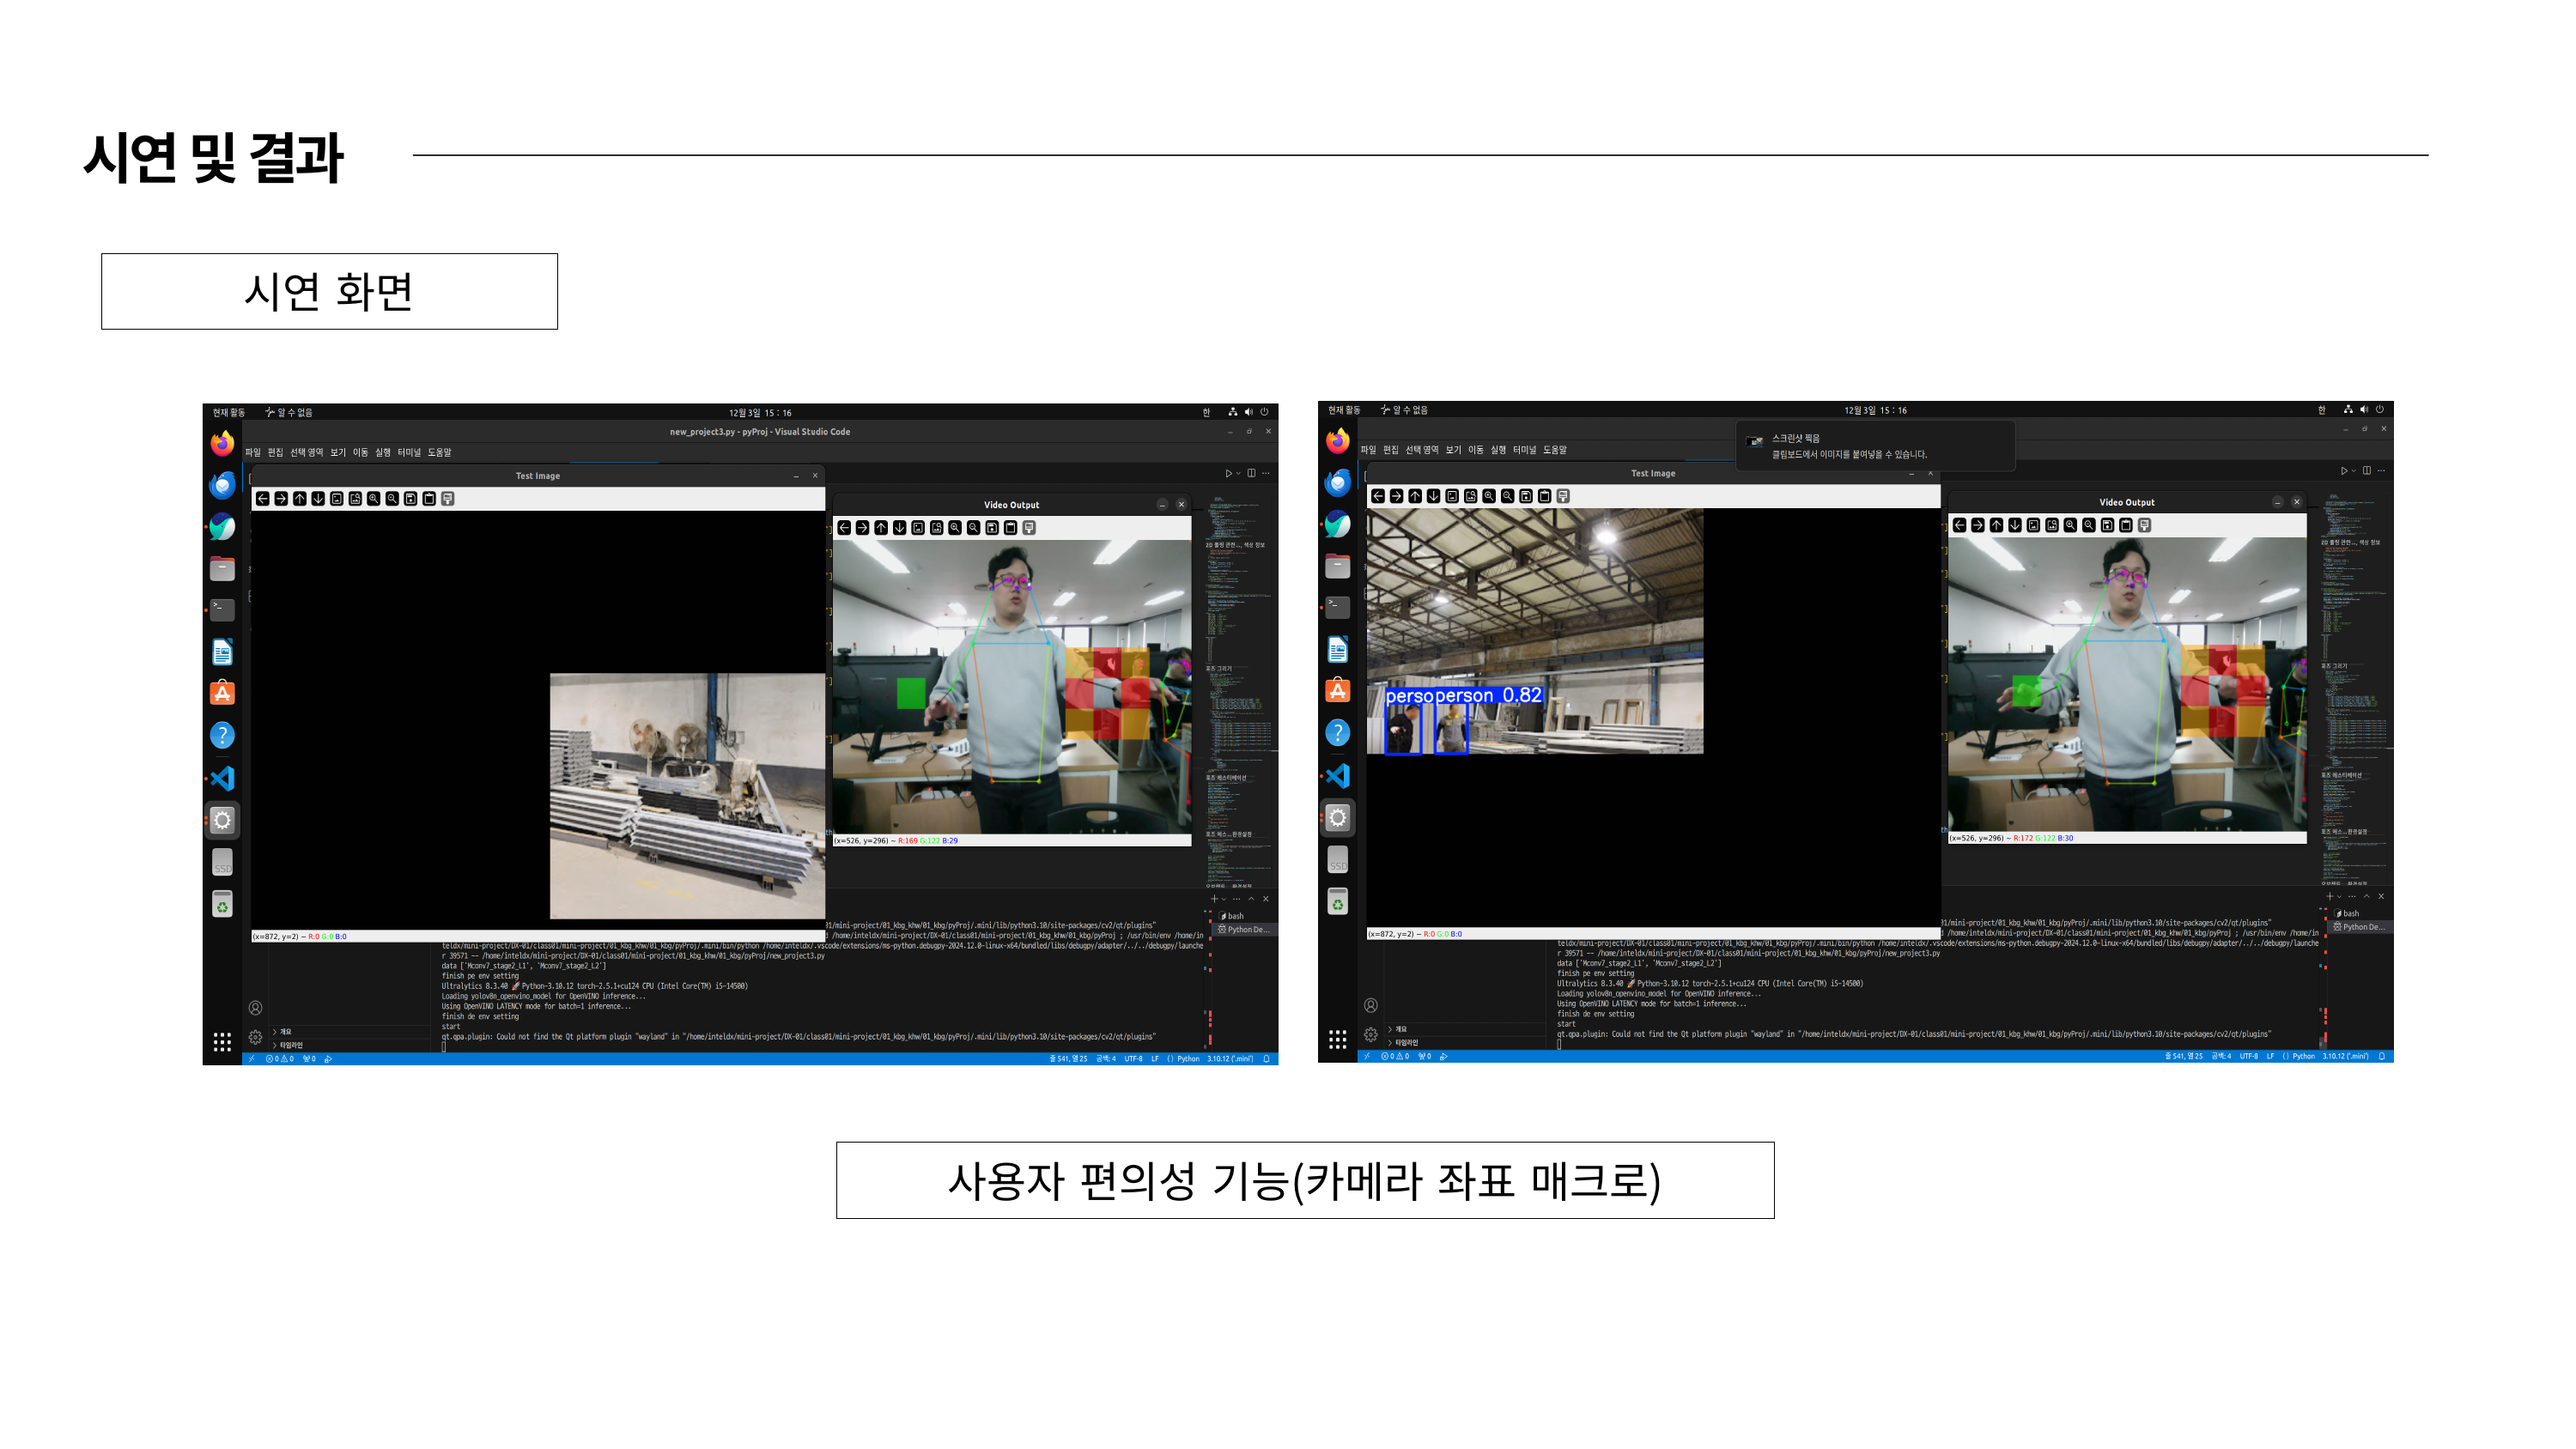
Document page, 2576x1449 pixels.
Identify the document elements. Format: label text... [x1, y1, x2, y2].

picture [203, 403, 1279, 1065]
text_box 사용자 편의성 기능(카메라 좌표 매크로) [836, 1142, 1775, 1219]
text_box 시연 화면 [101, 253, 558, 330]
picture [1318, 401, 2394, 1063]
text_box 시연 및 결과 [82, 112, 609, 191]
